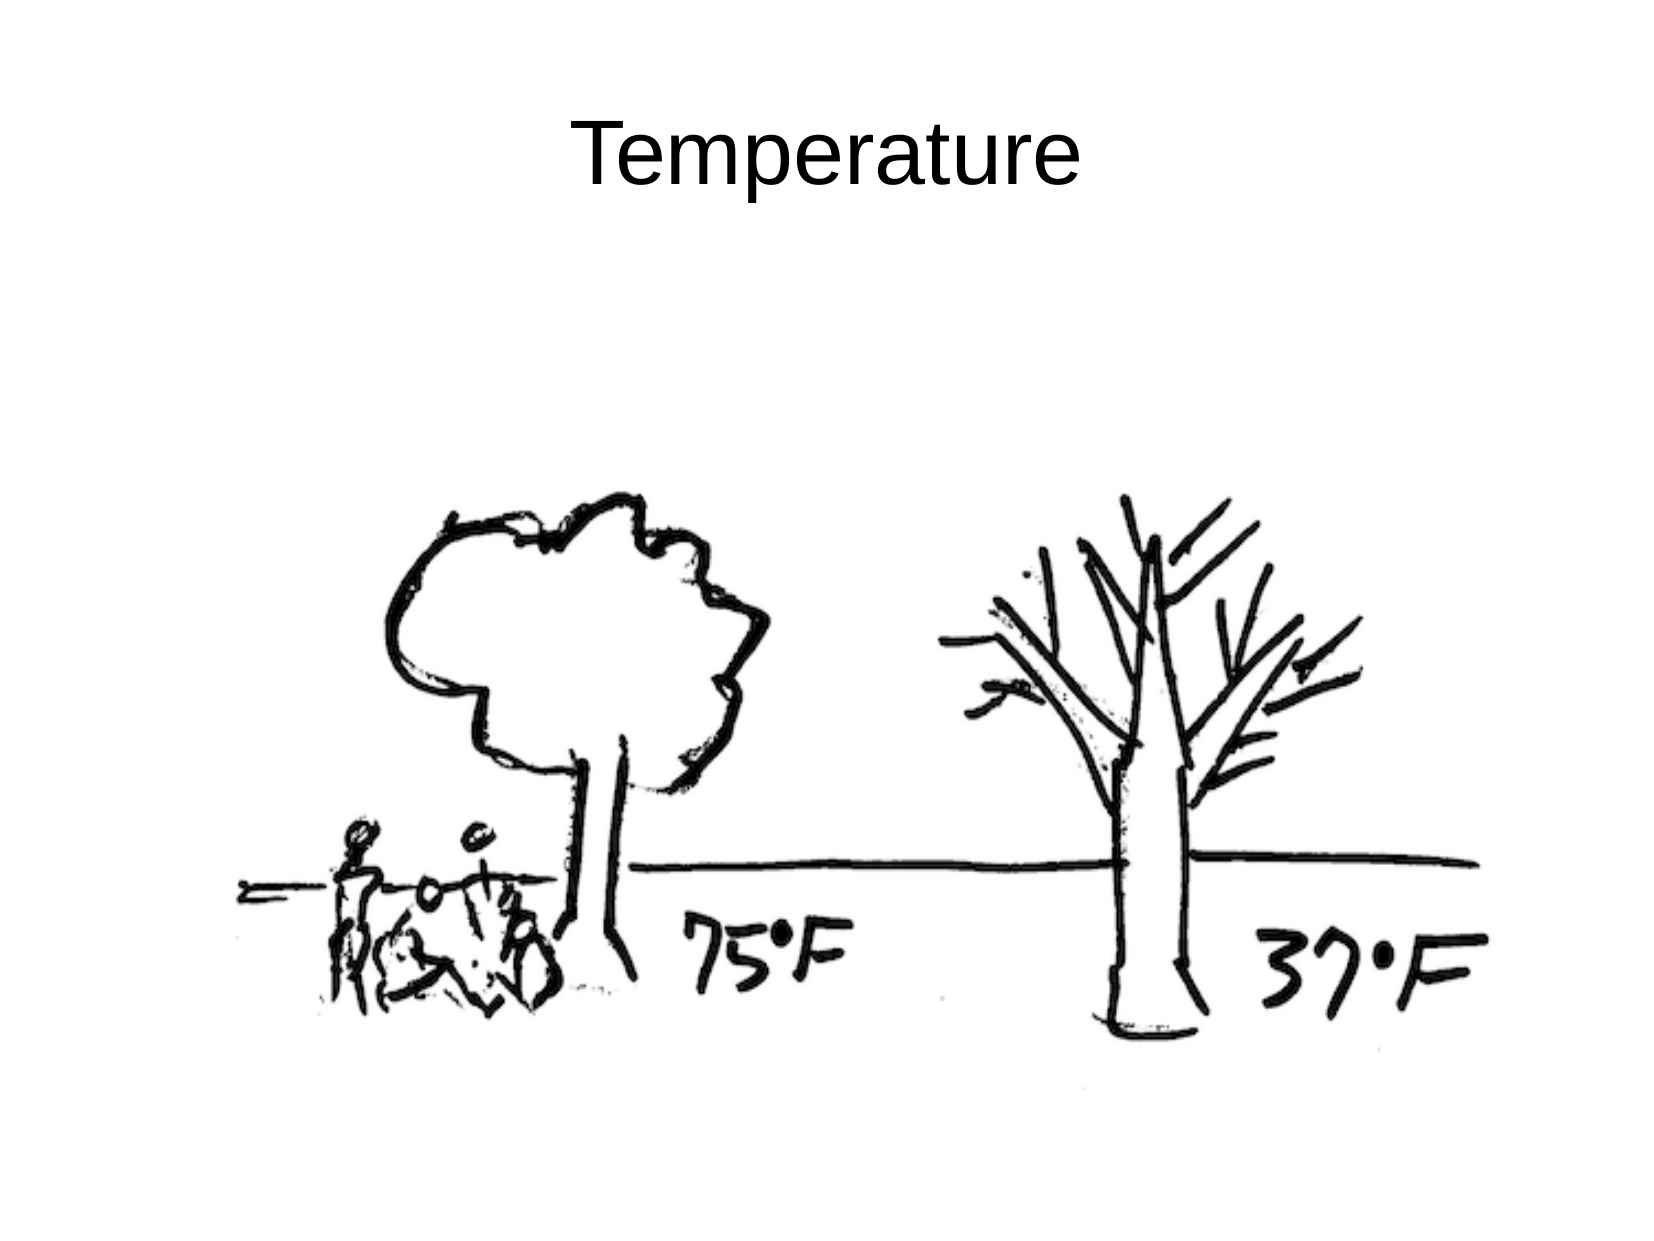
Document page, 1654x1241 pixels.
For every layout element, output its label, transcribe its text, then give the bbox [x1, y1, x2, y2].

picture [195, 389, 1546, 1111]
title Temperature [82, 49, 1571, 257]
